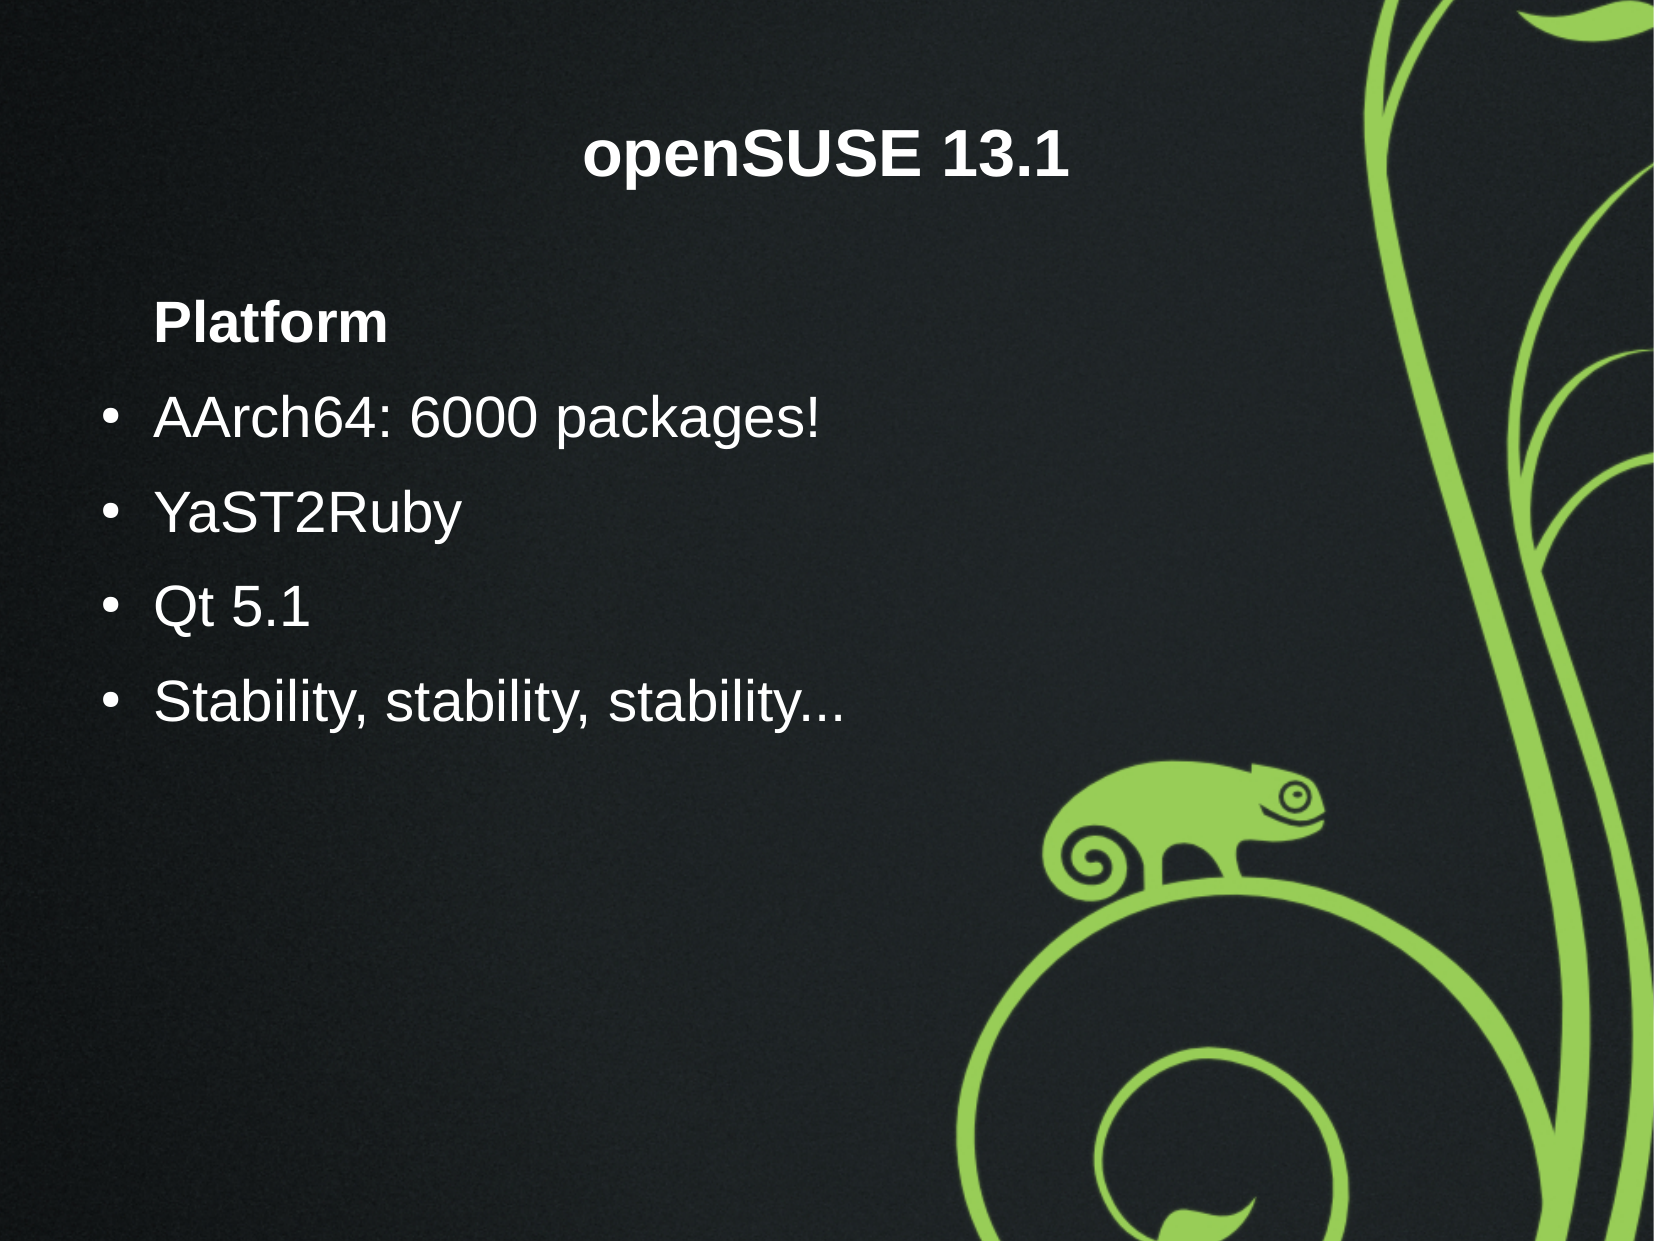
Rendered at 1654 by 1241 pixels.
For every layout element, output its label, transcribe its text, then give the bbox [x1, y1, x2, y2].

picture [0, 0, 1654, 1241]
list Platform AArch64: 6000 packages! YaST2Ruby Qt 5.1 Stability, stability, stability... [82, 290, 1538, 1010]
title openSUSE 13.1 [82, 49, 1571, 257]
